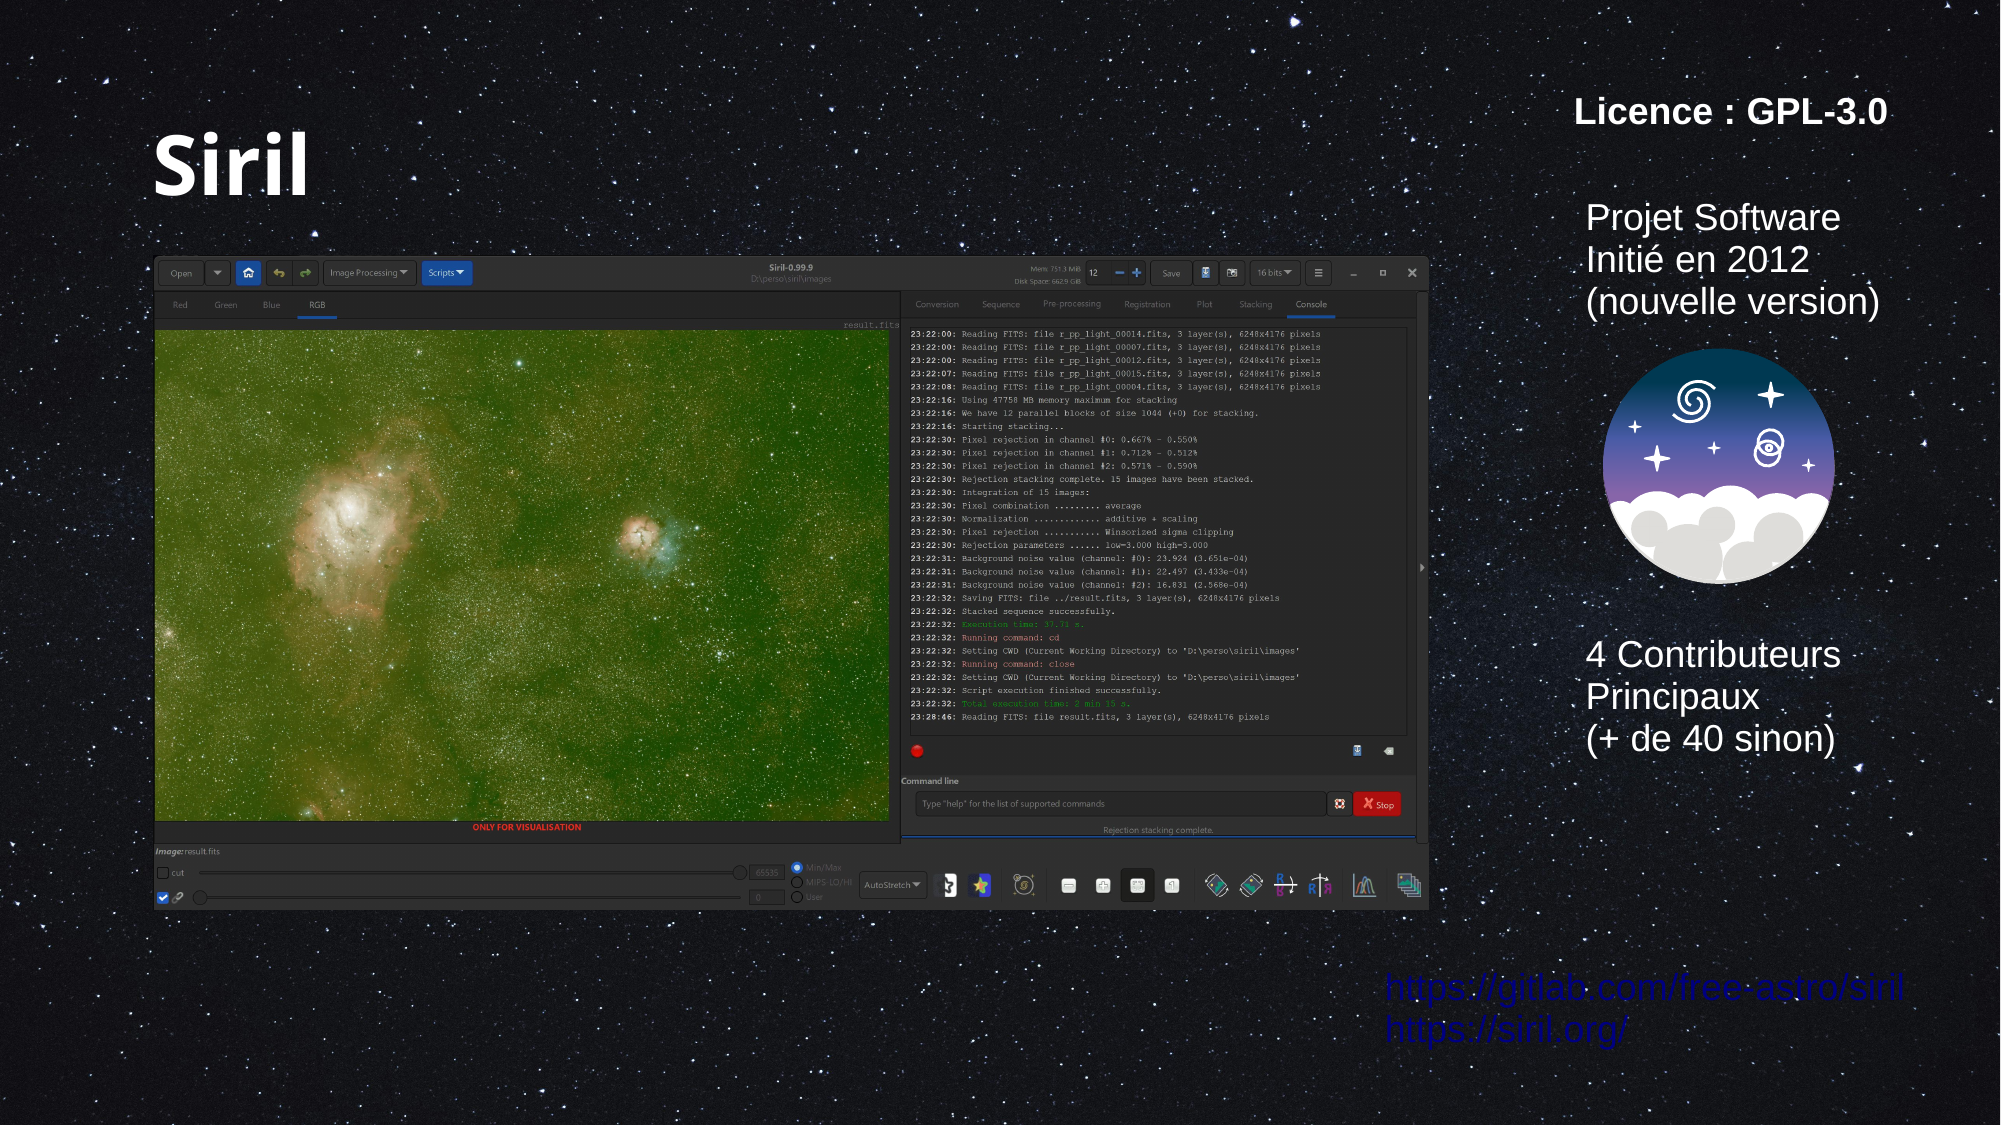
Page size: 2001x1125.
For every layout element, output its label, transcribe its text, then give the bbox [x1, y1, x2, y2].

title Siril [137, 59, 1359, 278]
picture [0, 0, 2001, 1125]
text_box 4 Contributeurs Principaux (+ de 40 sinon) [1570, 625, 1961, 767]
text_box Licence : GPL-3.0 [1559, 82, 1914, 142]
text_box Projet Software Initié en 2012 (nouvelle version) [1570, 188, 1902, 372]
text_box https://gitlab.com/free-astro/siril https://siril.org/ [1370, 958, 1921, 1100]
